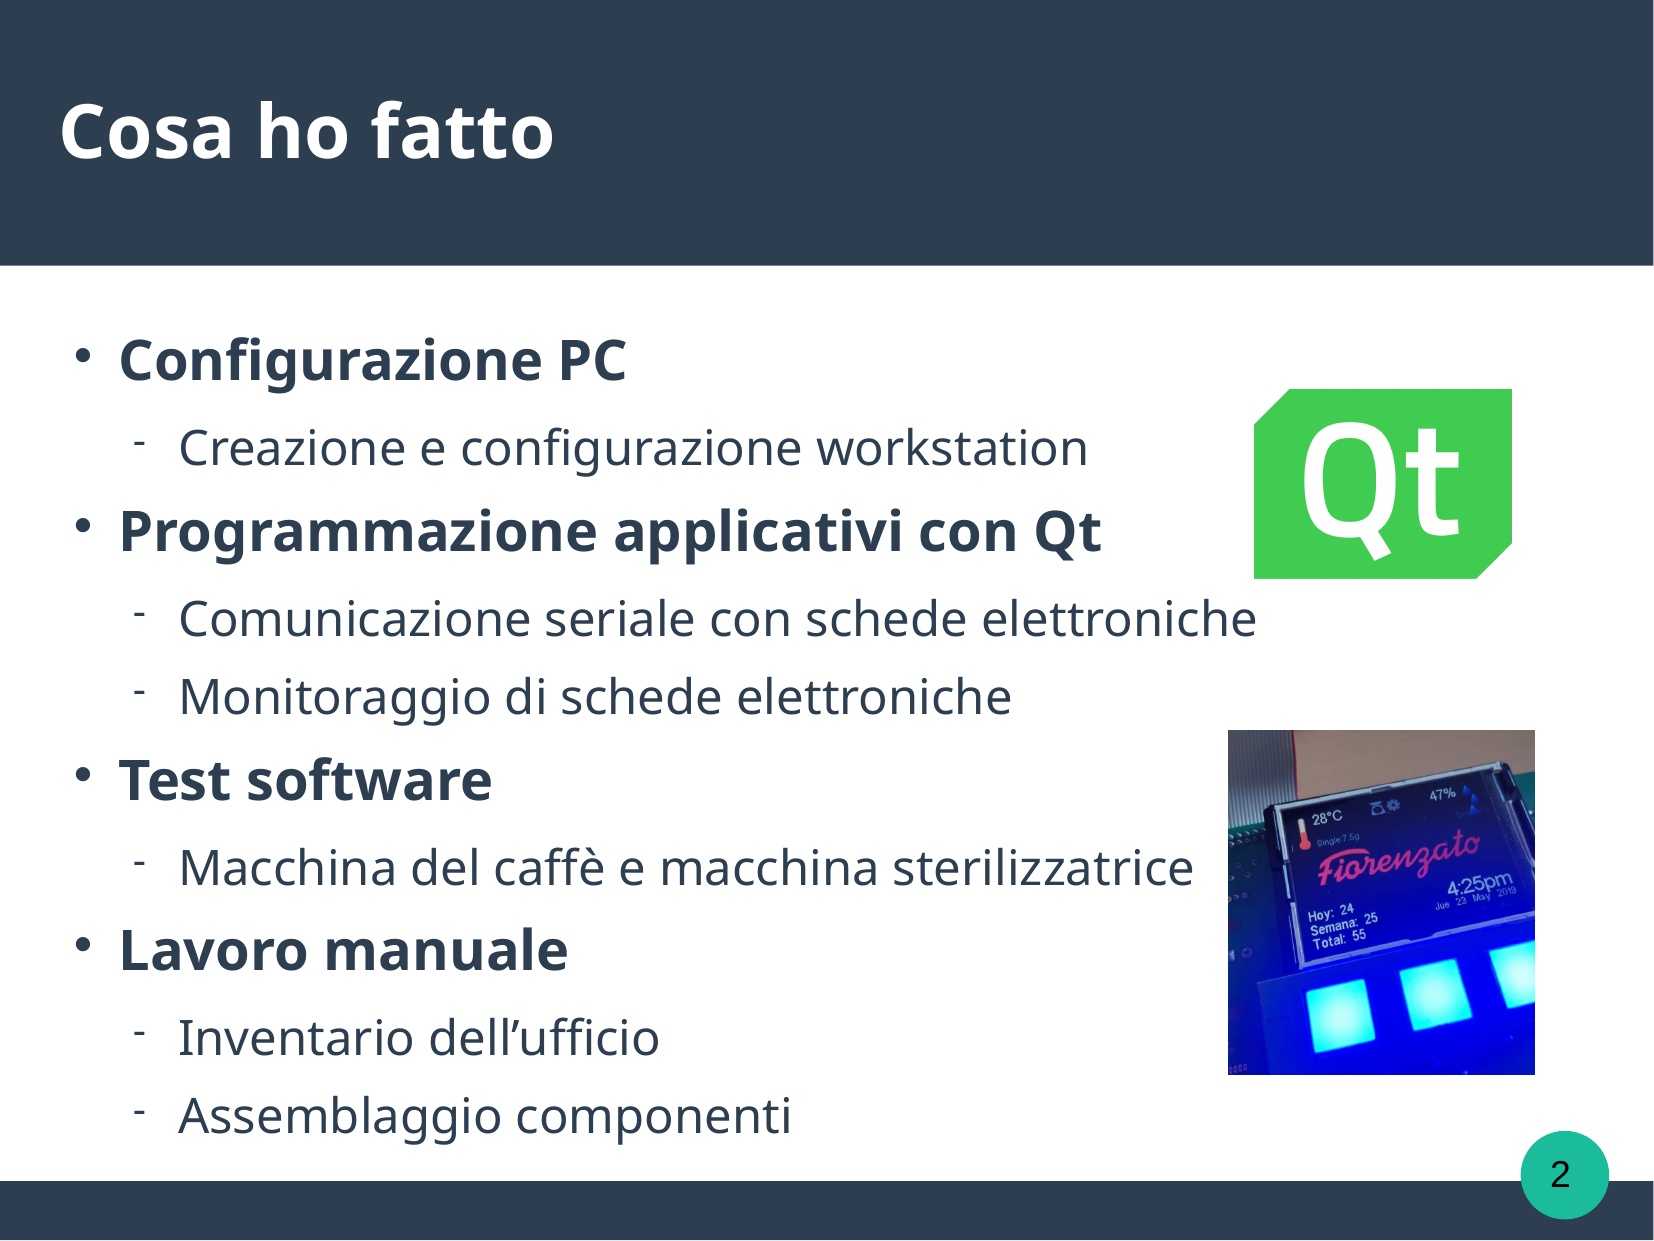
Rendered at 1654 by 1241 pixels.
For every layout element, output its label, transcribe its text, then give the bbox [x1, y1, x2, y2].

picture [1254, 389, 1512, 579]
text_box Cosa ho fatto [58, 49, 1595, 207]
text_box 2 [1535, 1145, 1654, 1203]
picture [1228, 730, 1535, 1075]
text_box Configurazione PC Creazione e configurazione workstation Programmazione applicativi con Qt Comunicazione seriale con schede elettroniche Monitoraggio di schede elettroniche Test software Macchina del caffè e macchina sterilizzatrice Lavoro manuale Inventario dell’ufficio Assemblaggio componenti [58, 324, 1595, 1152]
